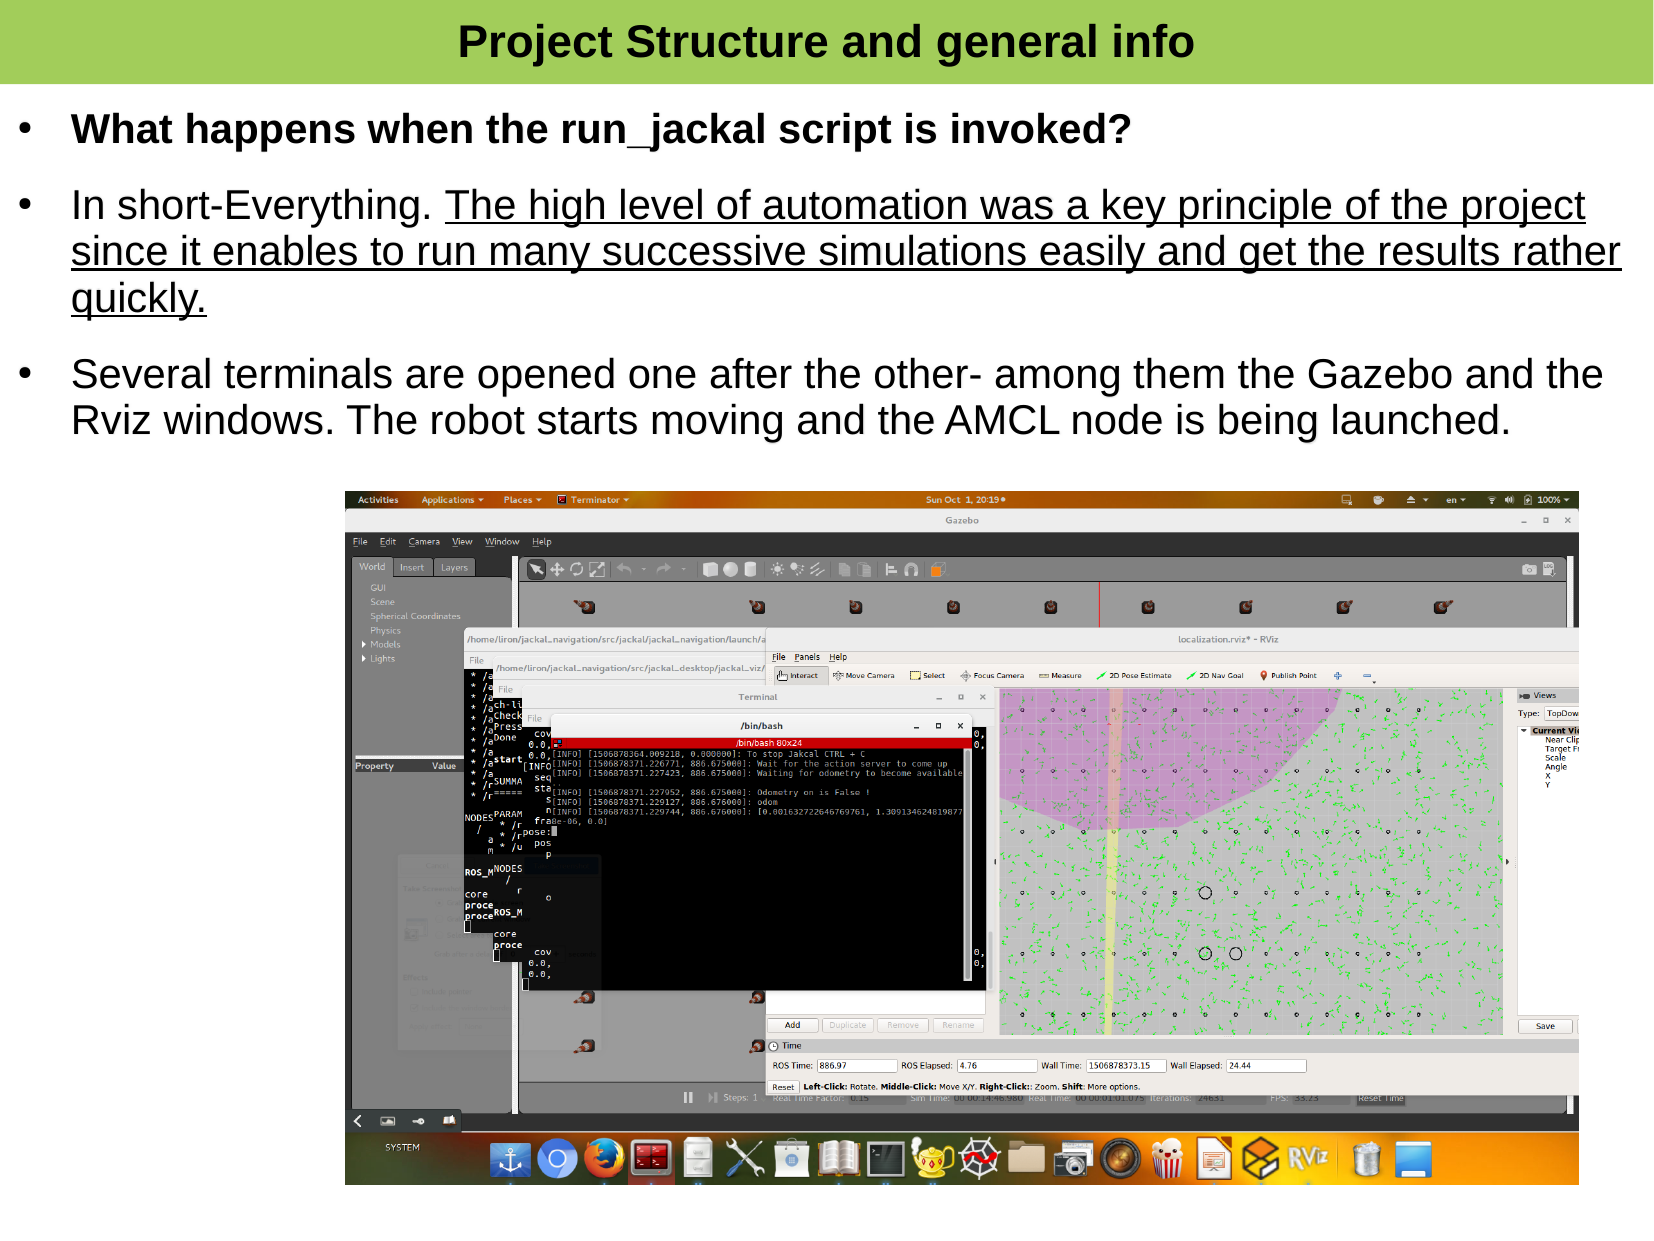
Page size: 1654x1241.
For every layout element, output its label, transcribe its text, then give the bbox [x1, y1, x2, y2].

picture [345, 491, 1579, 1186]
title Project Structure and general info [0, 0, 1654, 85]
list What happens when the run_jackal script is invoked? In short-Everything. The high level of automation was a key principle of the project since it enables to run many successive simulations easily and get the results rather quickly. Several terminals are opened one after the other- among them the Gazebo and the Rviz windows. The robot starts moving and the AMCL node is being launched. [0, 105, 1654, 1231]
